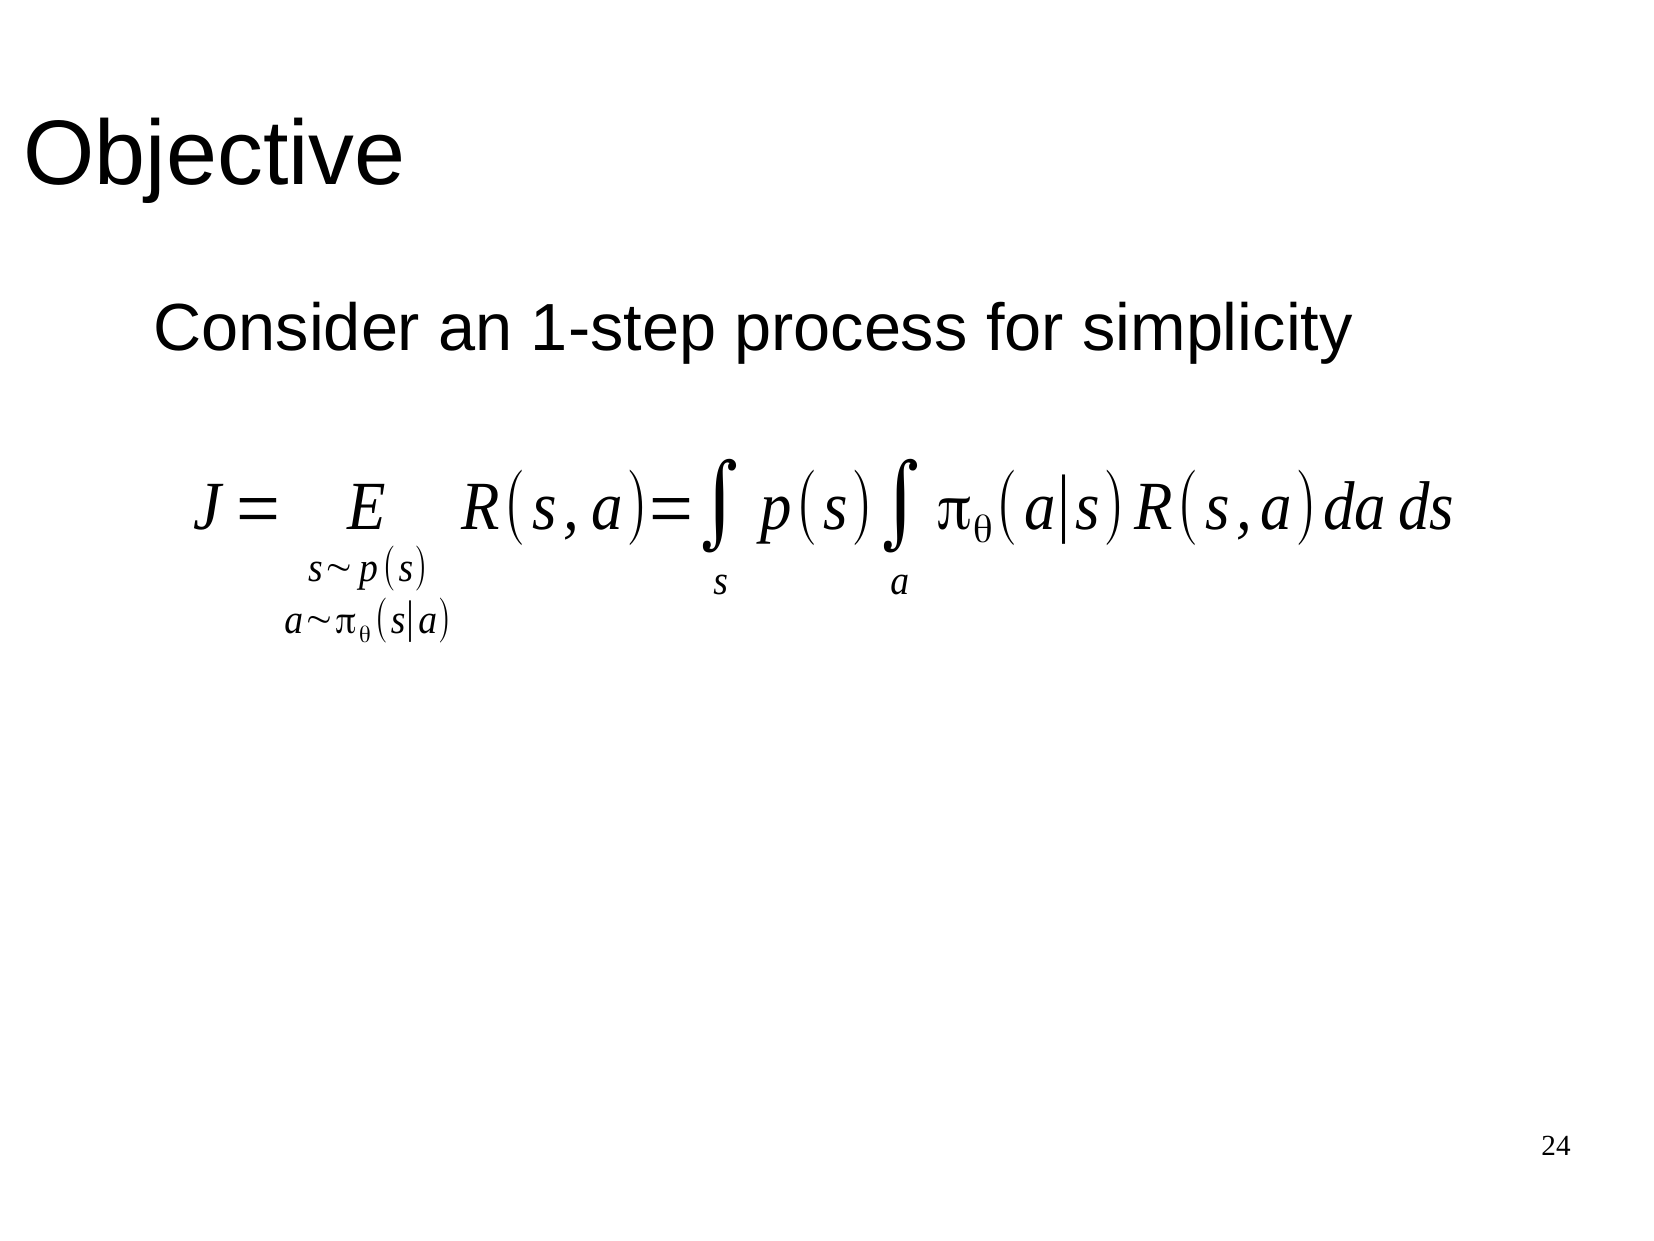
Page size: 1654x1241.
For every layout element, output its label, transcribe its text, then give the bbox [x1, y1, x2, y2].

list Consider an 1-step process for simplicity [82, 290, 1571, 1010]
title Objective [23, 49, 1512, 257]
chart [178, 452, 1469, 645]
